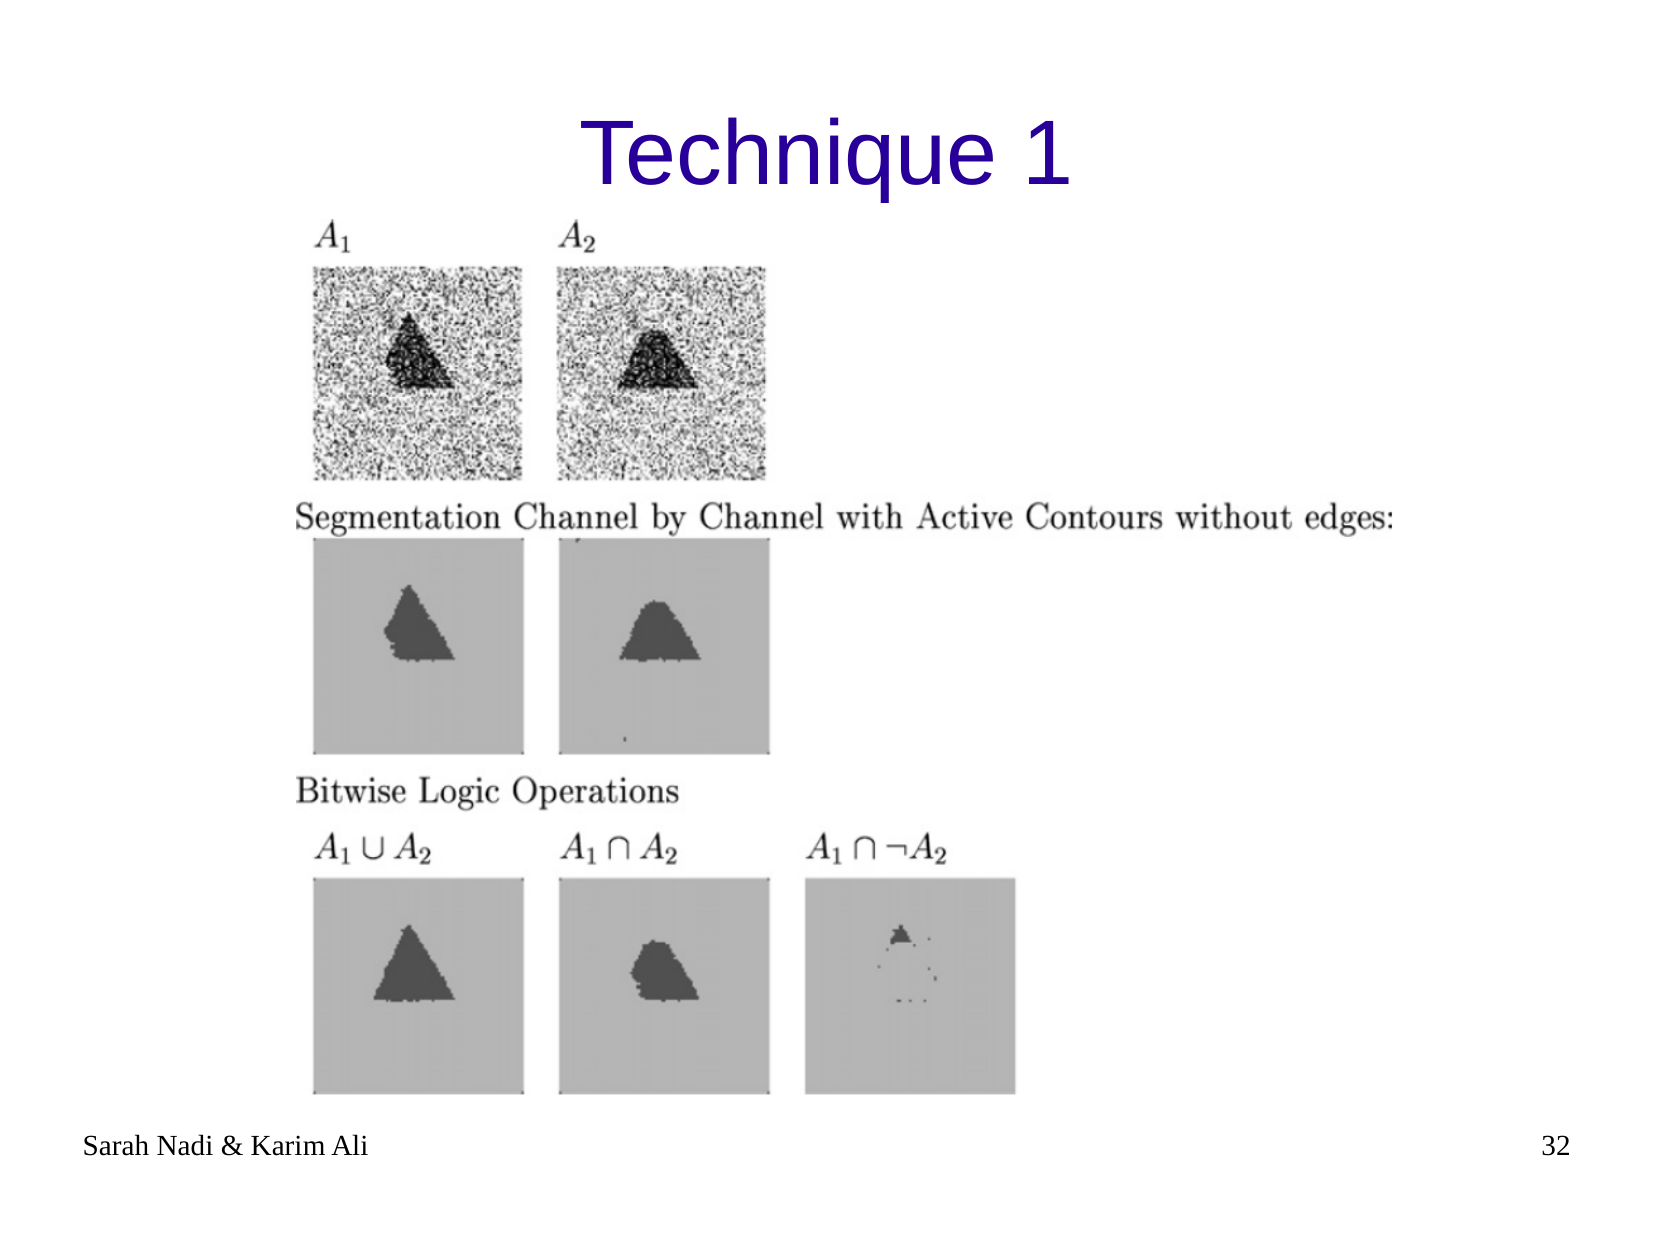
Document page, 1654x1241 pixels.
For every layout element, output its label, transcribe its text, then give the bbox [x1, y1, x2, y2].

title Technique 1 [82, 56, 1571, 250]
picture [295, 218, 1411, 1114]
